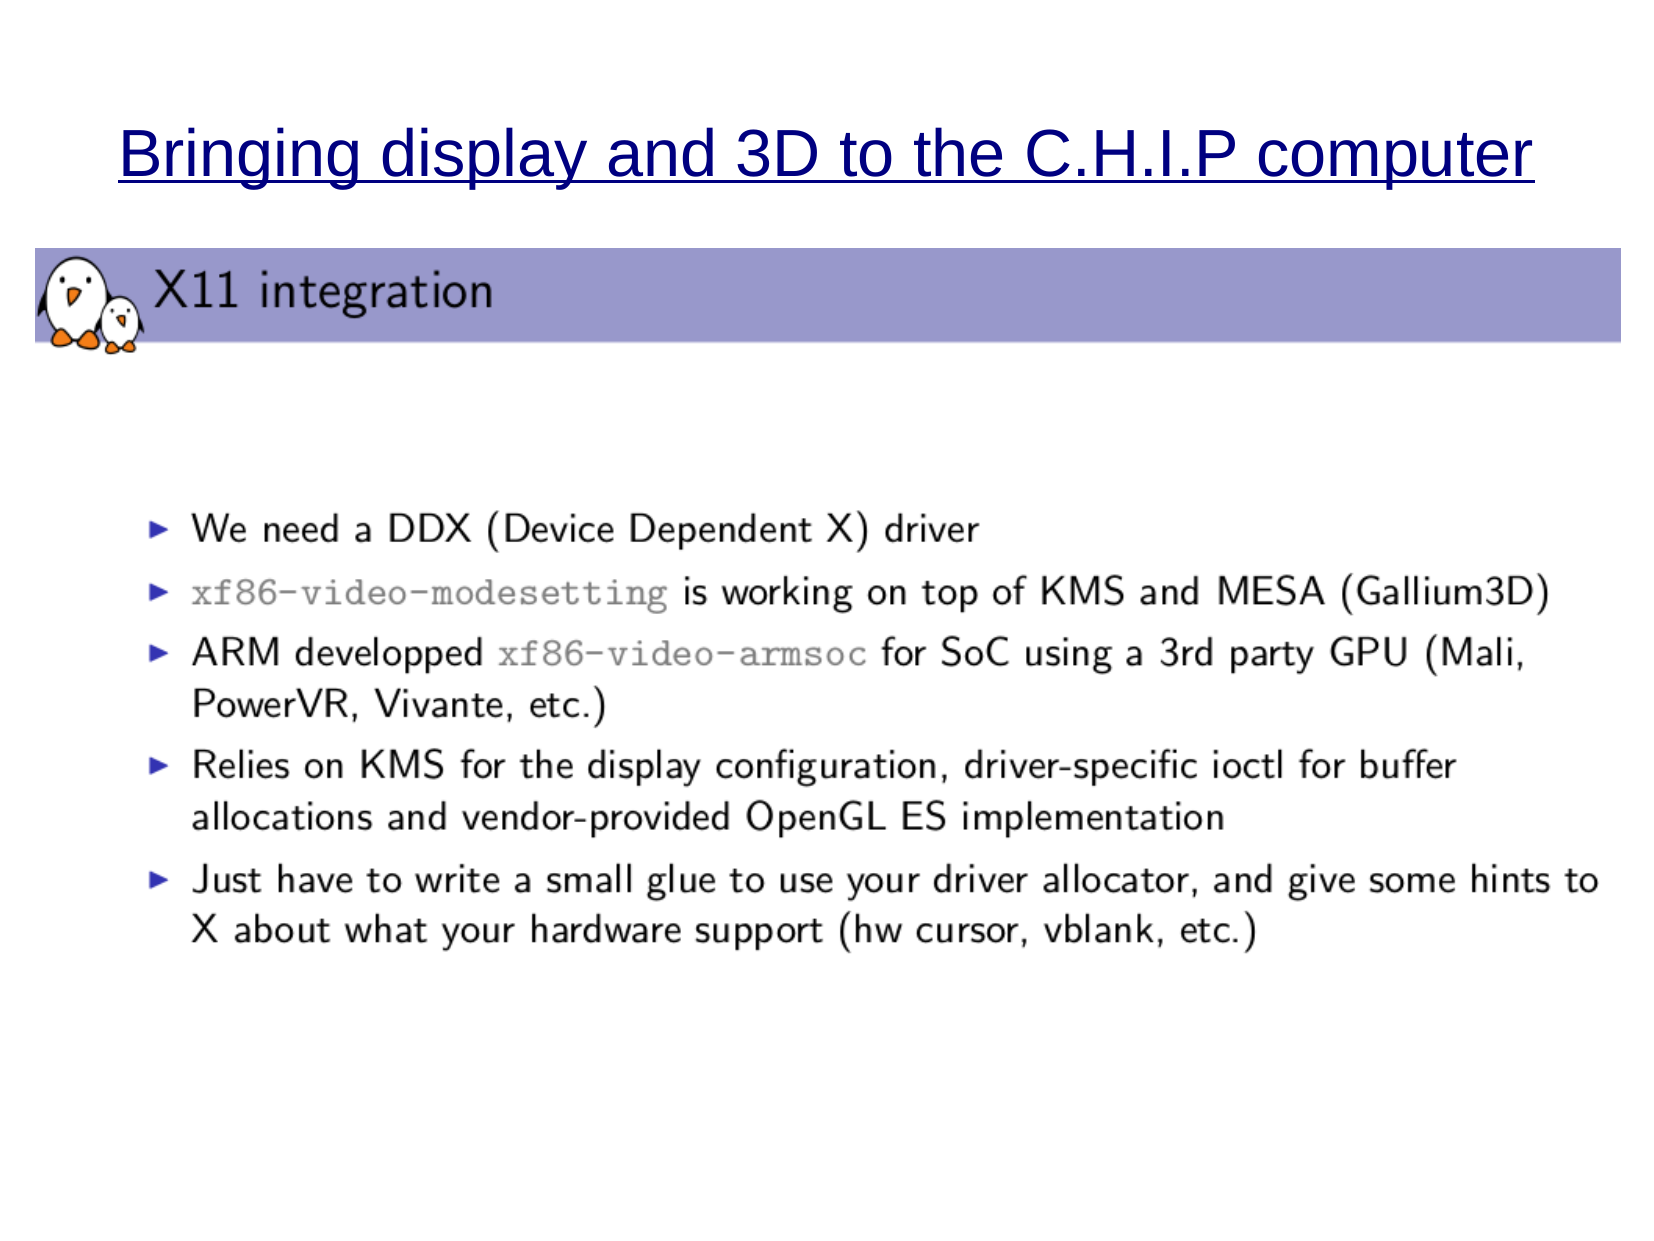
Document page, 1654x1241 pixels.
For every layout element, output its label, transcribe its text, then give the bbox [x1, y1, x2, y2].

title Bringing display and 3D to the C.H.I.P computer [82, 49, 1571, 248]
picture [35, 248, 1621, 1006]
